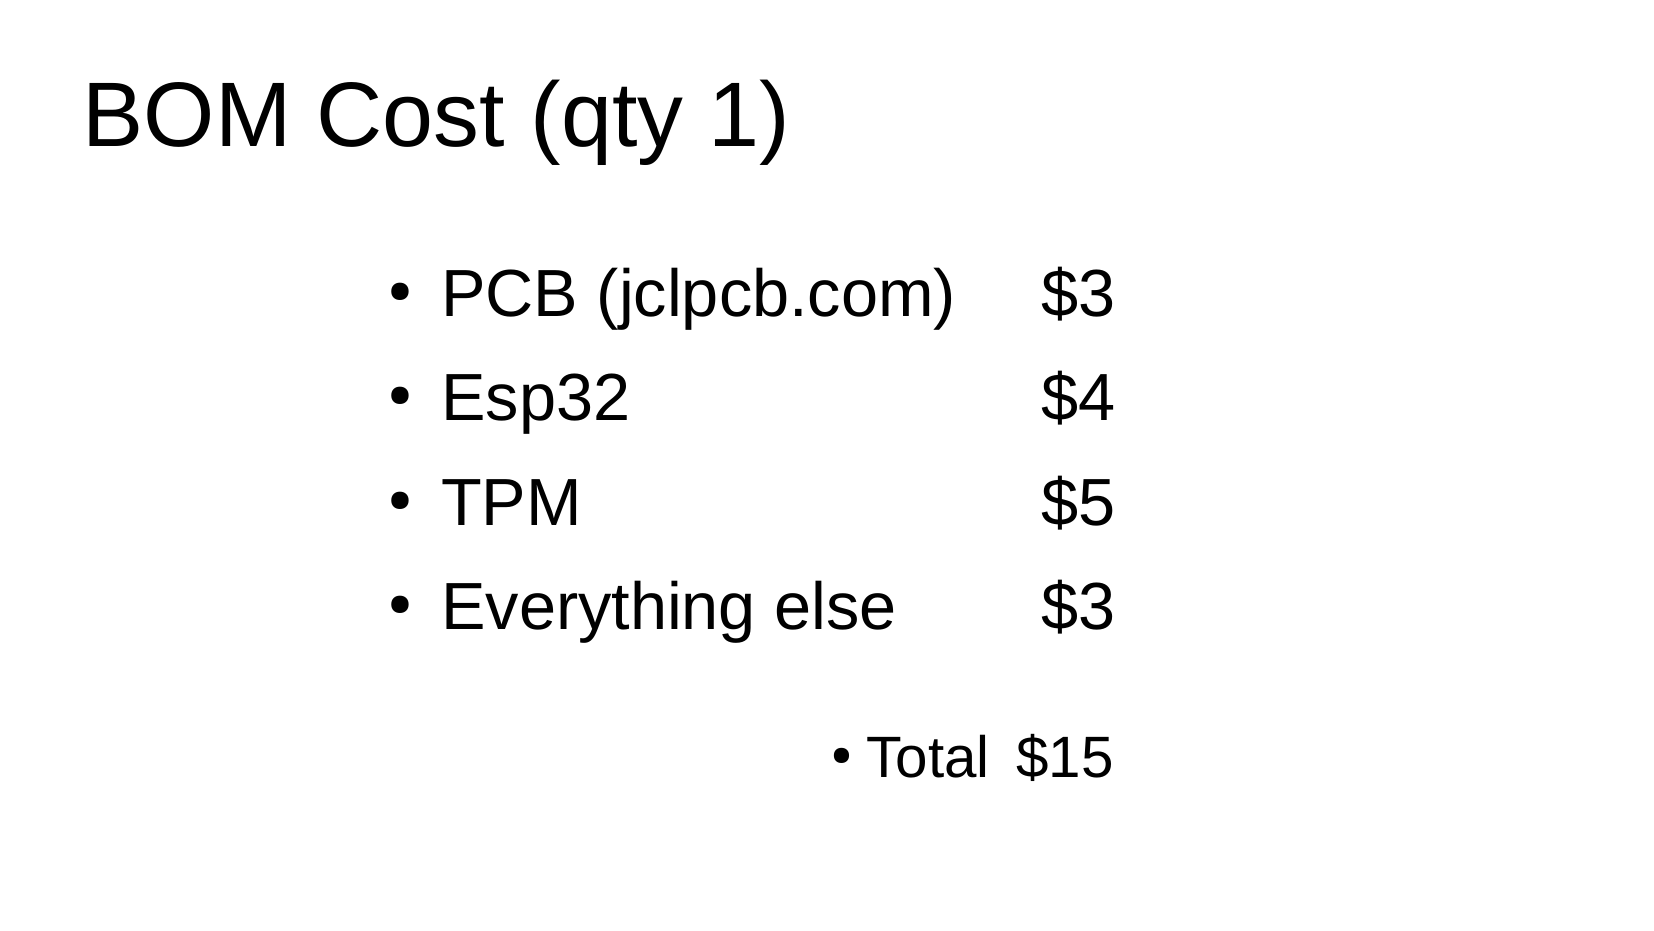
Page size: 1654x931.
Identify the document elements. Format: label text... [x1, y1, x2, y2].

list PCB (jclpcb.com) $3 Esp32 $4 TPM $5 Everything else $3 Total $15 [370, 256, 1294, 796]
title BOM Cost (qty 1) [82, 37, 1571, 193]
